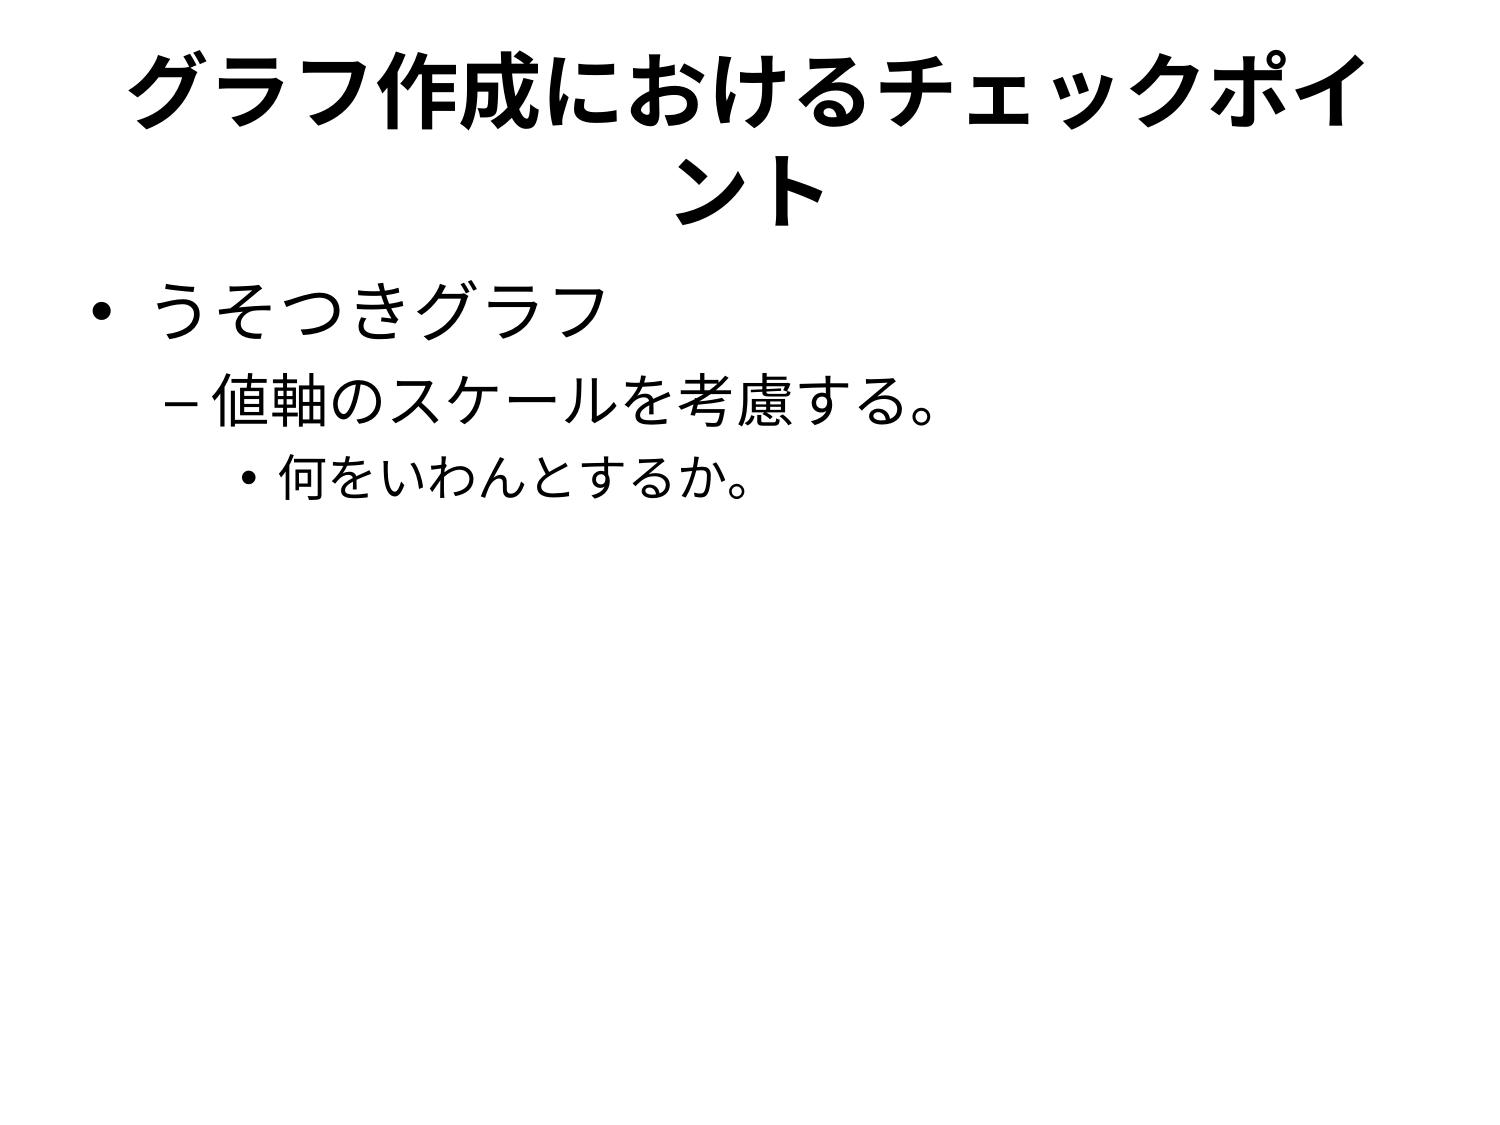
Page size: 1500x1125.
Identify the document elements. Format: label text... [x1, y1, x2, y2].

list うそつきグラフ 値軸のスケールを考慮する。 何をいわんとするか。 [75, 262, 1426, 1006]
title グラフ作成におけるチェックポイント [75, 31, 1426, 247]
